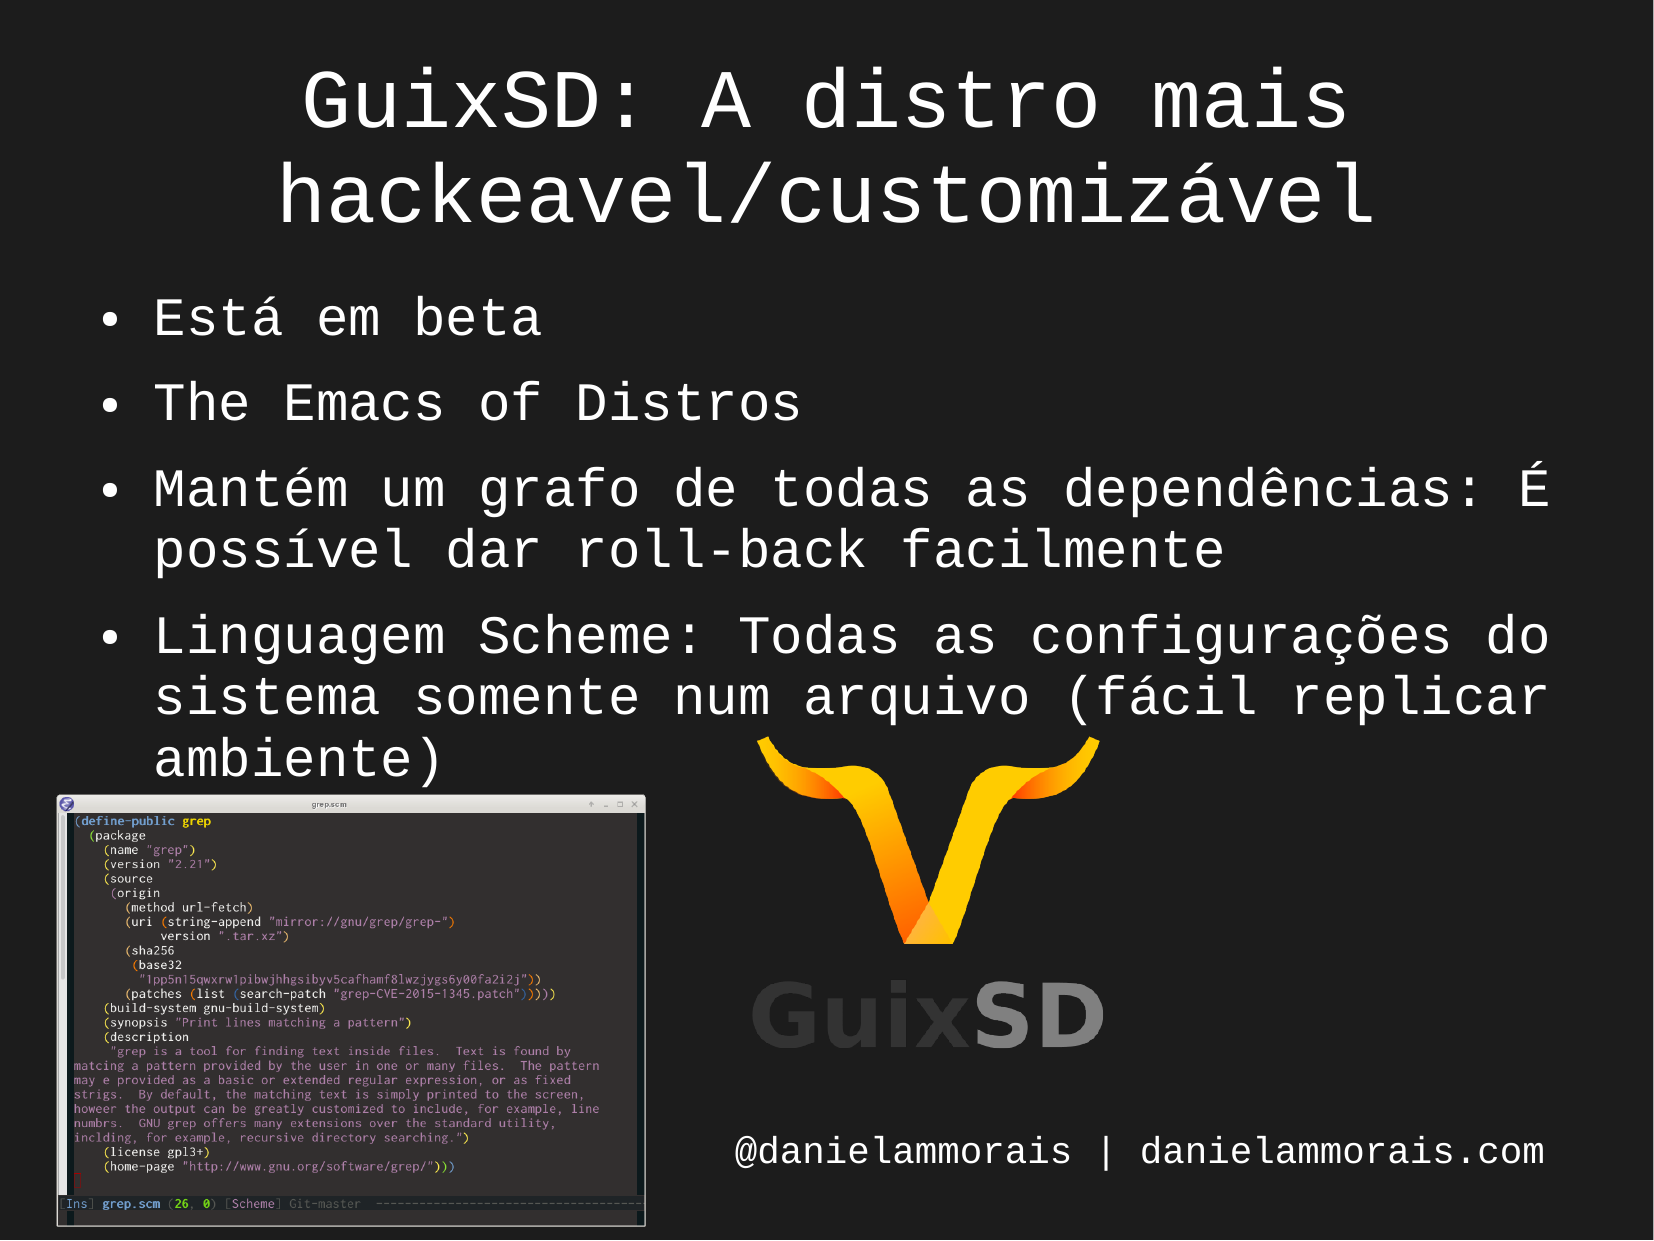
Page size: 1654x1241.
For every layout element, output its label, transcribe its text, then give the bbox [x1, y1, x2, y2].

text_box @danielammorais | danielammorais.com [720, 1125, 1654, 1226]
picture [747, 731, 1108, 1053]
title GuixSD: A distro mais hackeavel/customizável [82, 49, 1571, 257]
picture [56, 794, 646, 1227]
list Está em beta The Emacs of Distros Mantém um grafo de todas as dependências: É possível dar roll-back facilmente Linguagem Scheme: Todas as configurações do sistema somente num arquivo (fácil replicar ambiente) [82, 290, 1571, 1010]
